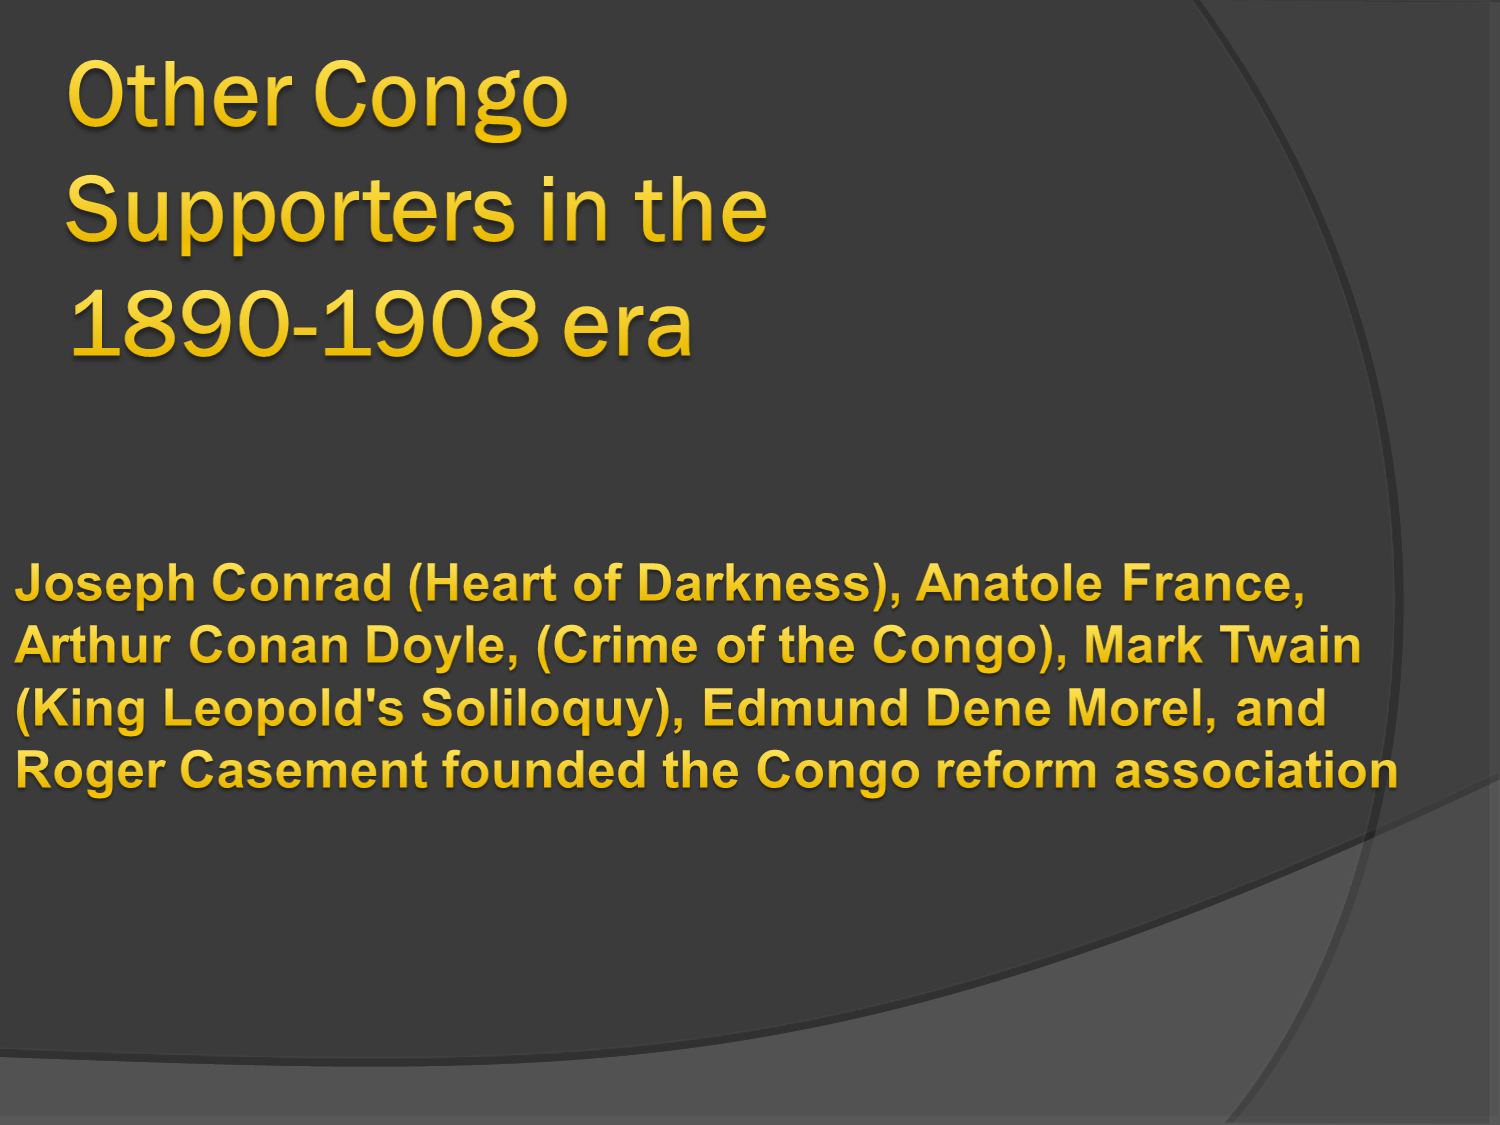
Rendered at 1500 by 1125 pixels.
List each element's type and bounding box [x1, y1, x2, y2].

picture [1, 2, 927, 465]
picture [0, 533, 1452, 810]
